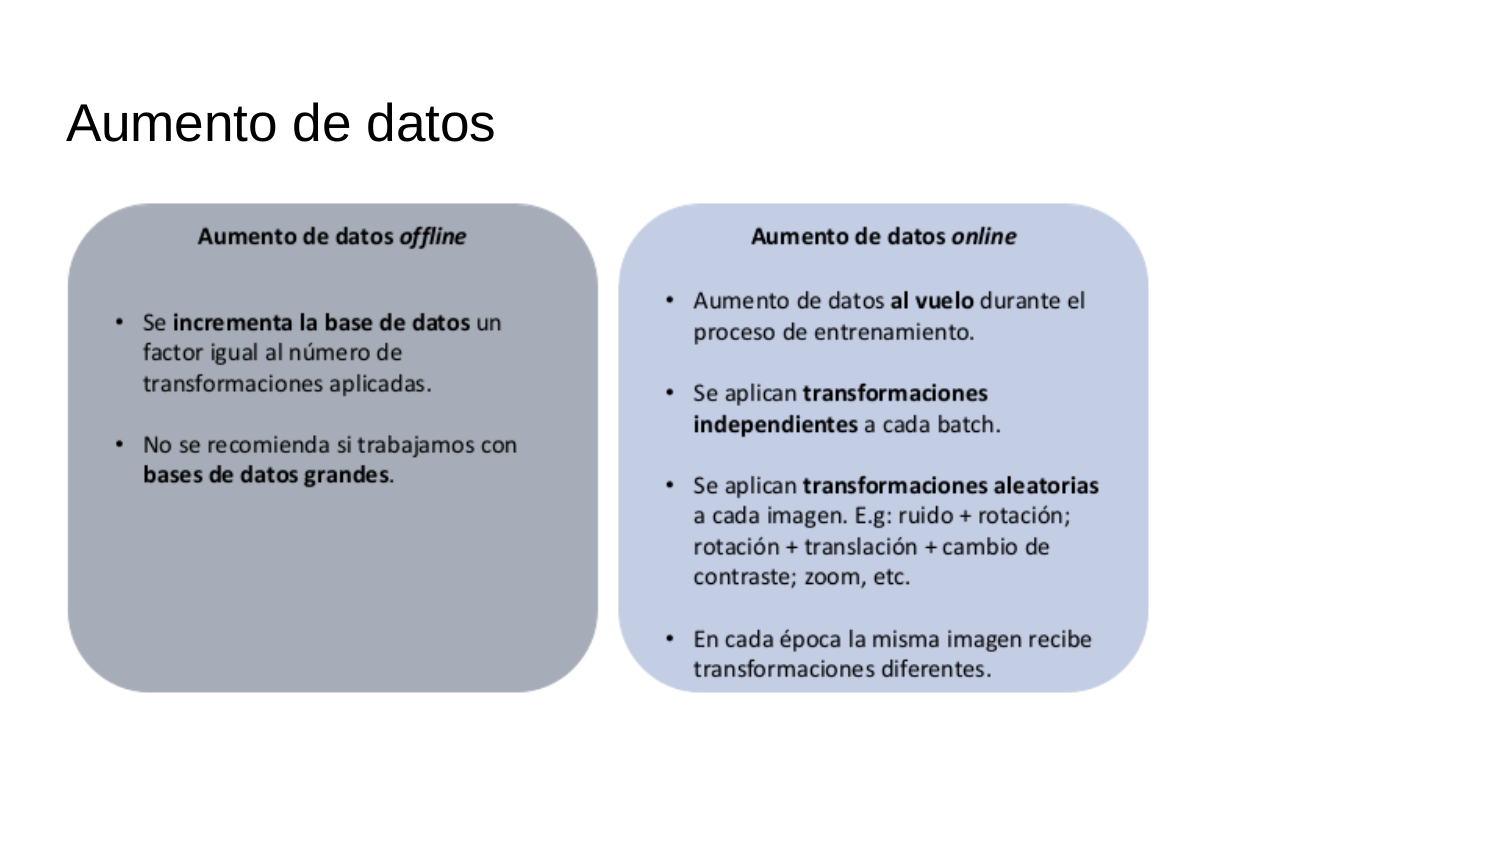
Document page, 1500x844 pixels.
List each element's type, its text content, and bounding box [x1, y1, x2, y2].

title Aumento de datos [51, 72, 1449, 167]
picture [51, 188, 1169, 710]
